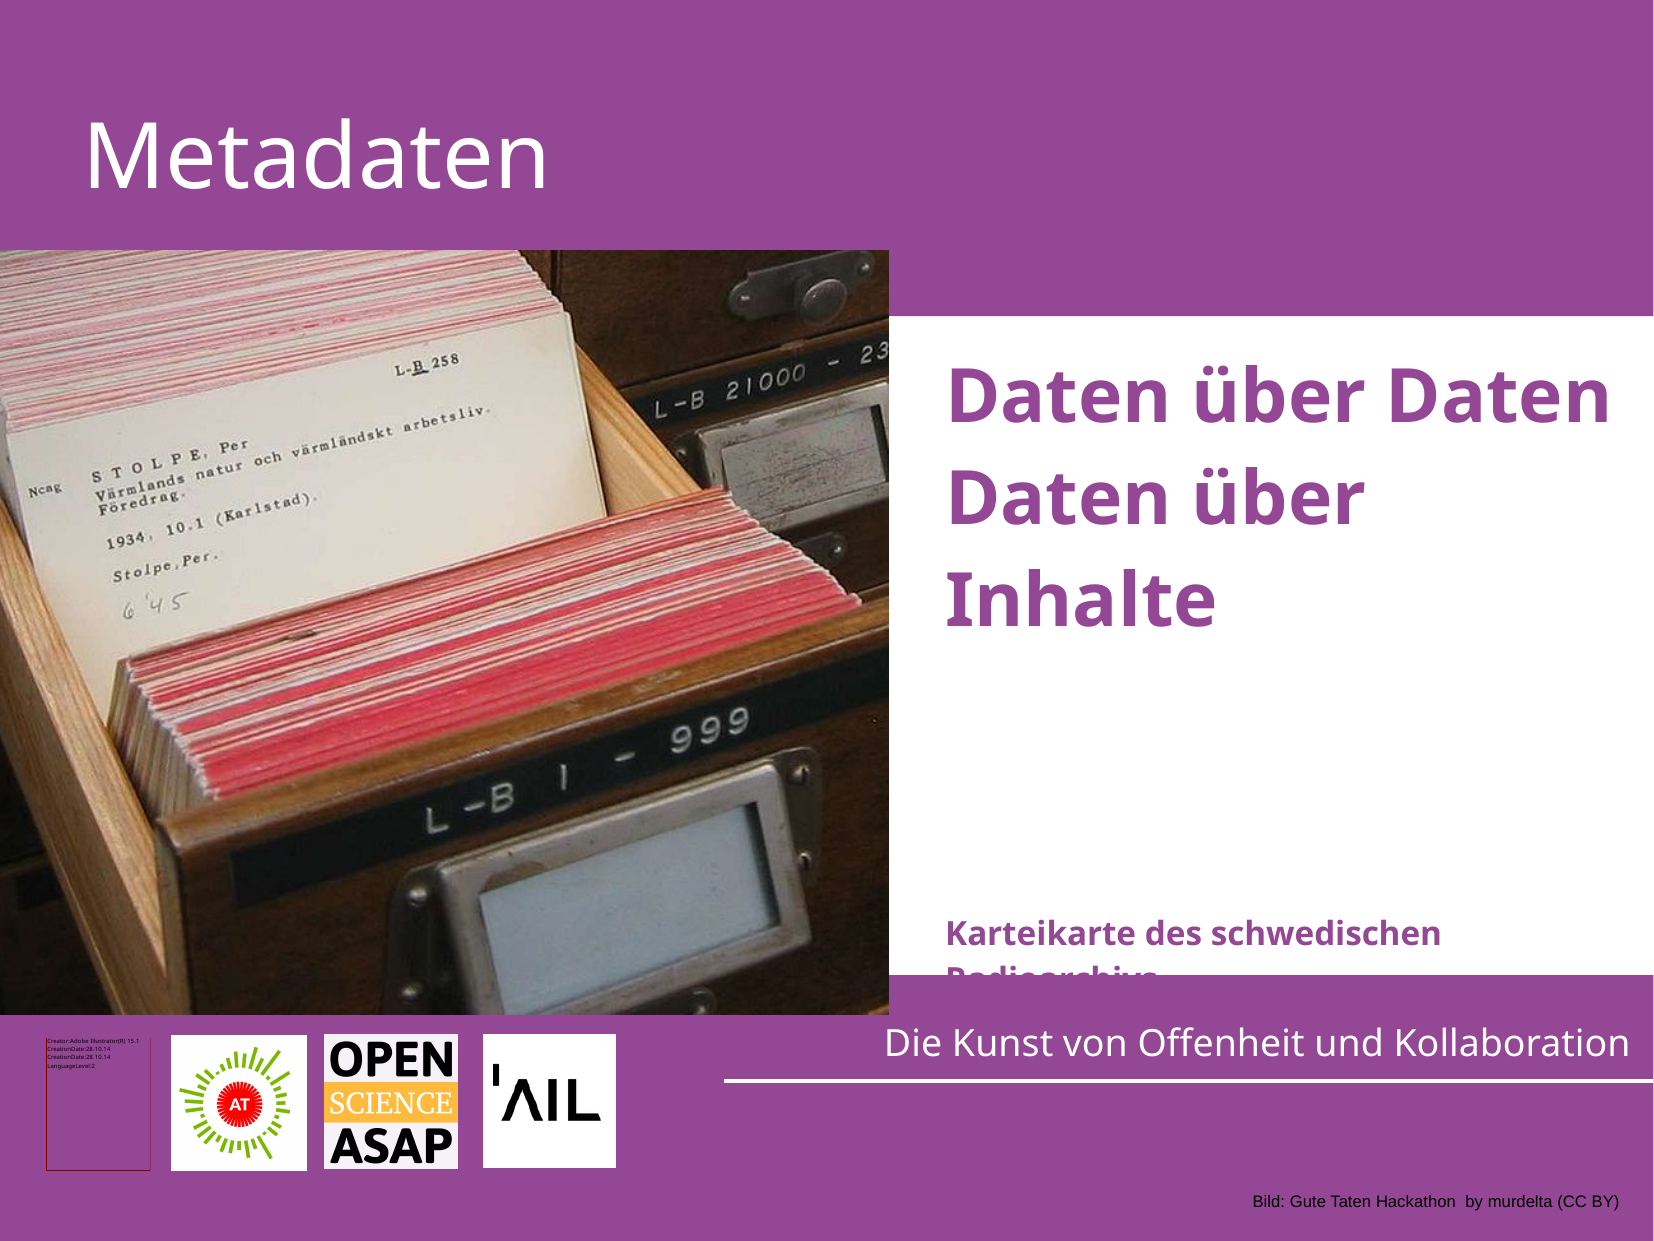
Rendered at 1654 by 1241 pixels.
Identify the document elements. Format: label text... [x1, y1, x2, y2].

title Metadaten [82, 49, 1571, 257]
text_box Die Kunst von Offenheit und Kollaboration [869, 1009, 1624, 1067]
picture [483, 1034, 616, 1168]
text_box Bild: Gute Taten Hackathon by murdelta (CC BY) [615, 1185, 1636, 1220]
text_box Daten über Daten Daten über Inhalte Karteikarte des schwedischen Radioarchivs Image cc by-sa 1.0 Lars Aronsson, Link [930, 334, 1654, 946]
picture [324, 1034, 458, 1169]
text_box [0, 0, 1654, 1241]
picture [171, 1035, 307, 1171]
picture [0, 250, 889, 1015]
picture [45, 1039, 151, 1171]
